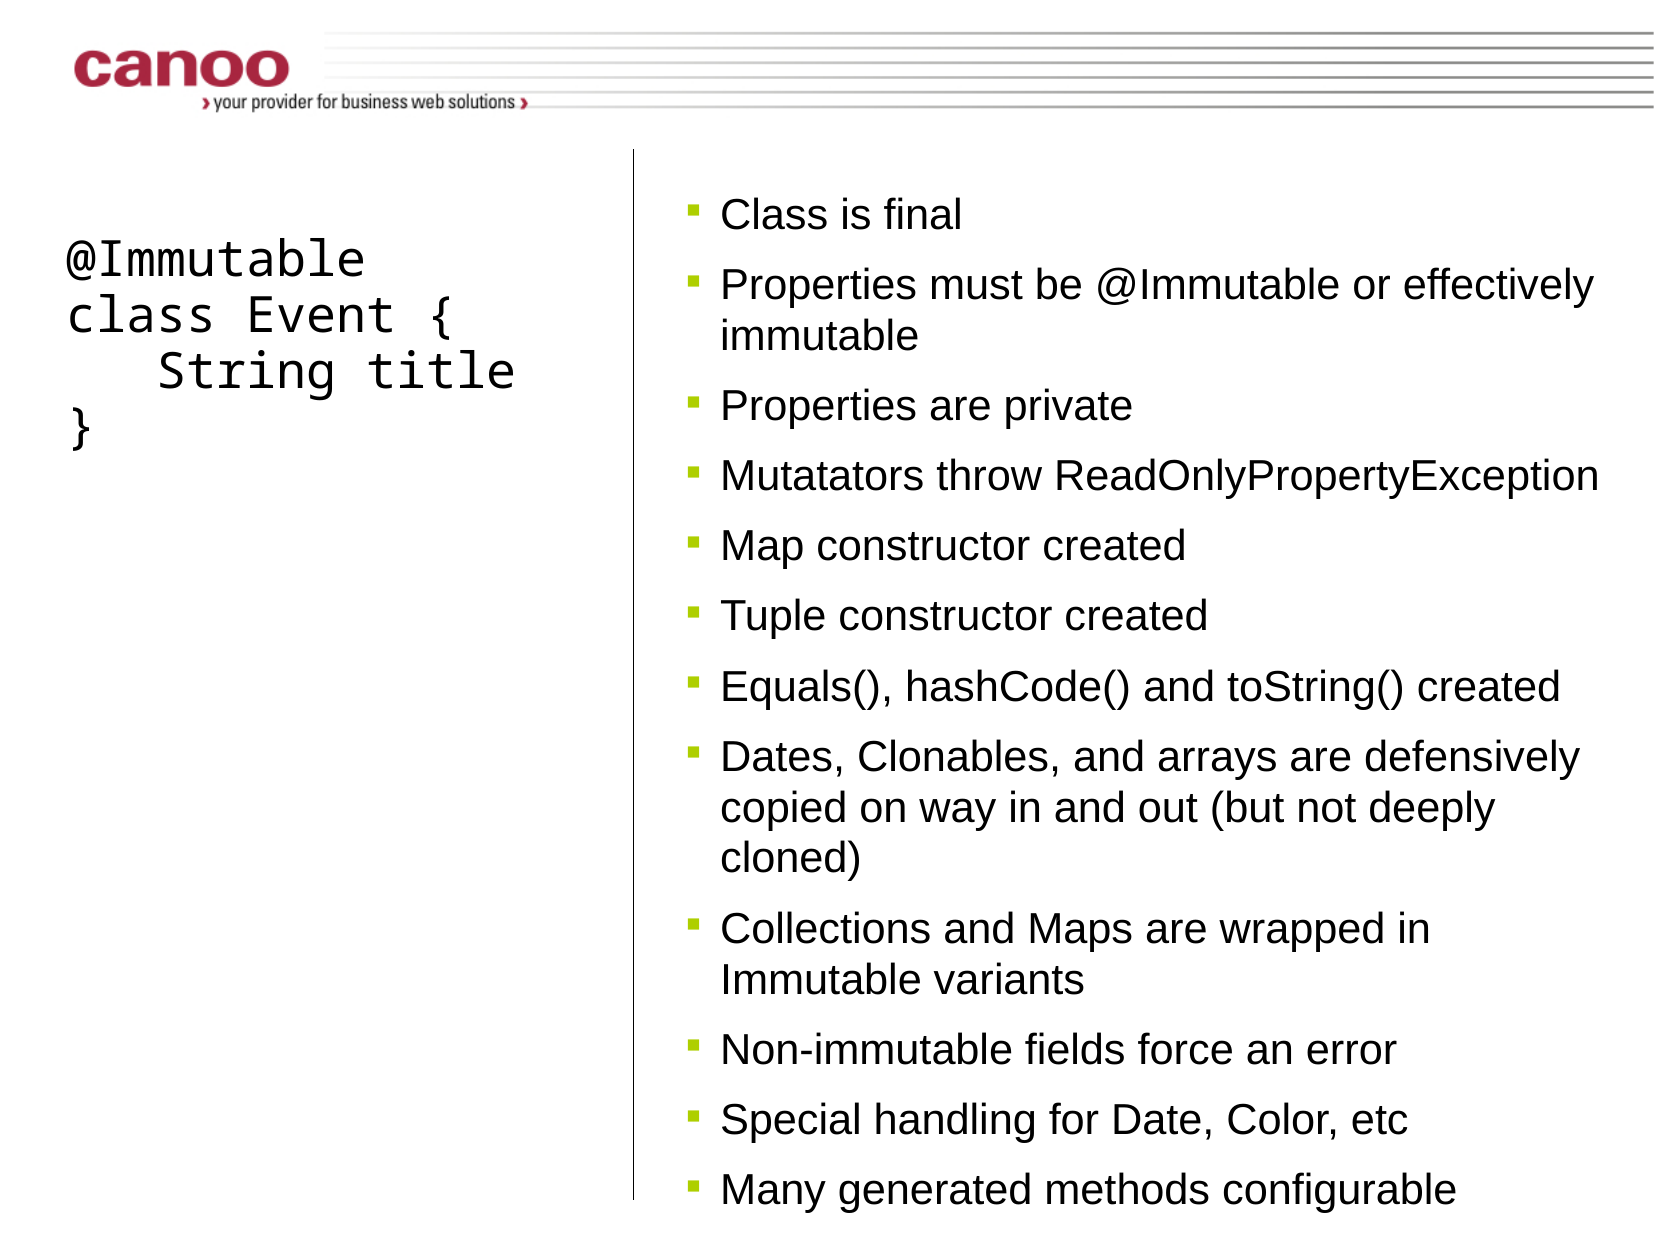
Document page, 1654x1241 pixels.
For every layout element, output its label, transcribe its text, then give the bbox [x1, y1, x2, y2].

list Class is final Properties must be @Immutable or effectively immutable Properties are private Mutatators throw ReadOnlyPropertyException Map constructor created Tuple constructor created Equals(), hashCode() and toString() created Dates, Clonables, and arrays are defensively copied on way in and out (but not deeply cloned) Collections and Maps are wrapped in Immutable variants Non-immutable fields force an error Special handling for Date, Color, etc Many generated methods configurable [675, 187, 1613, 1226]
picture [0, 0, 1654, 166]
text_box @Immutable class Event { String title } [51, 224, 675, 1200]
